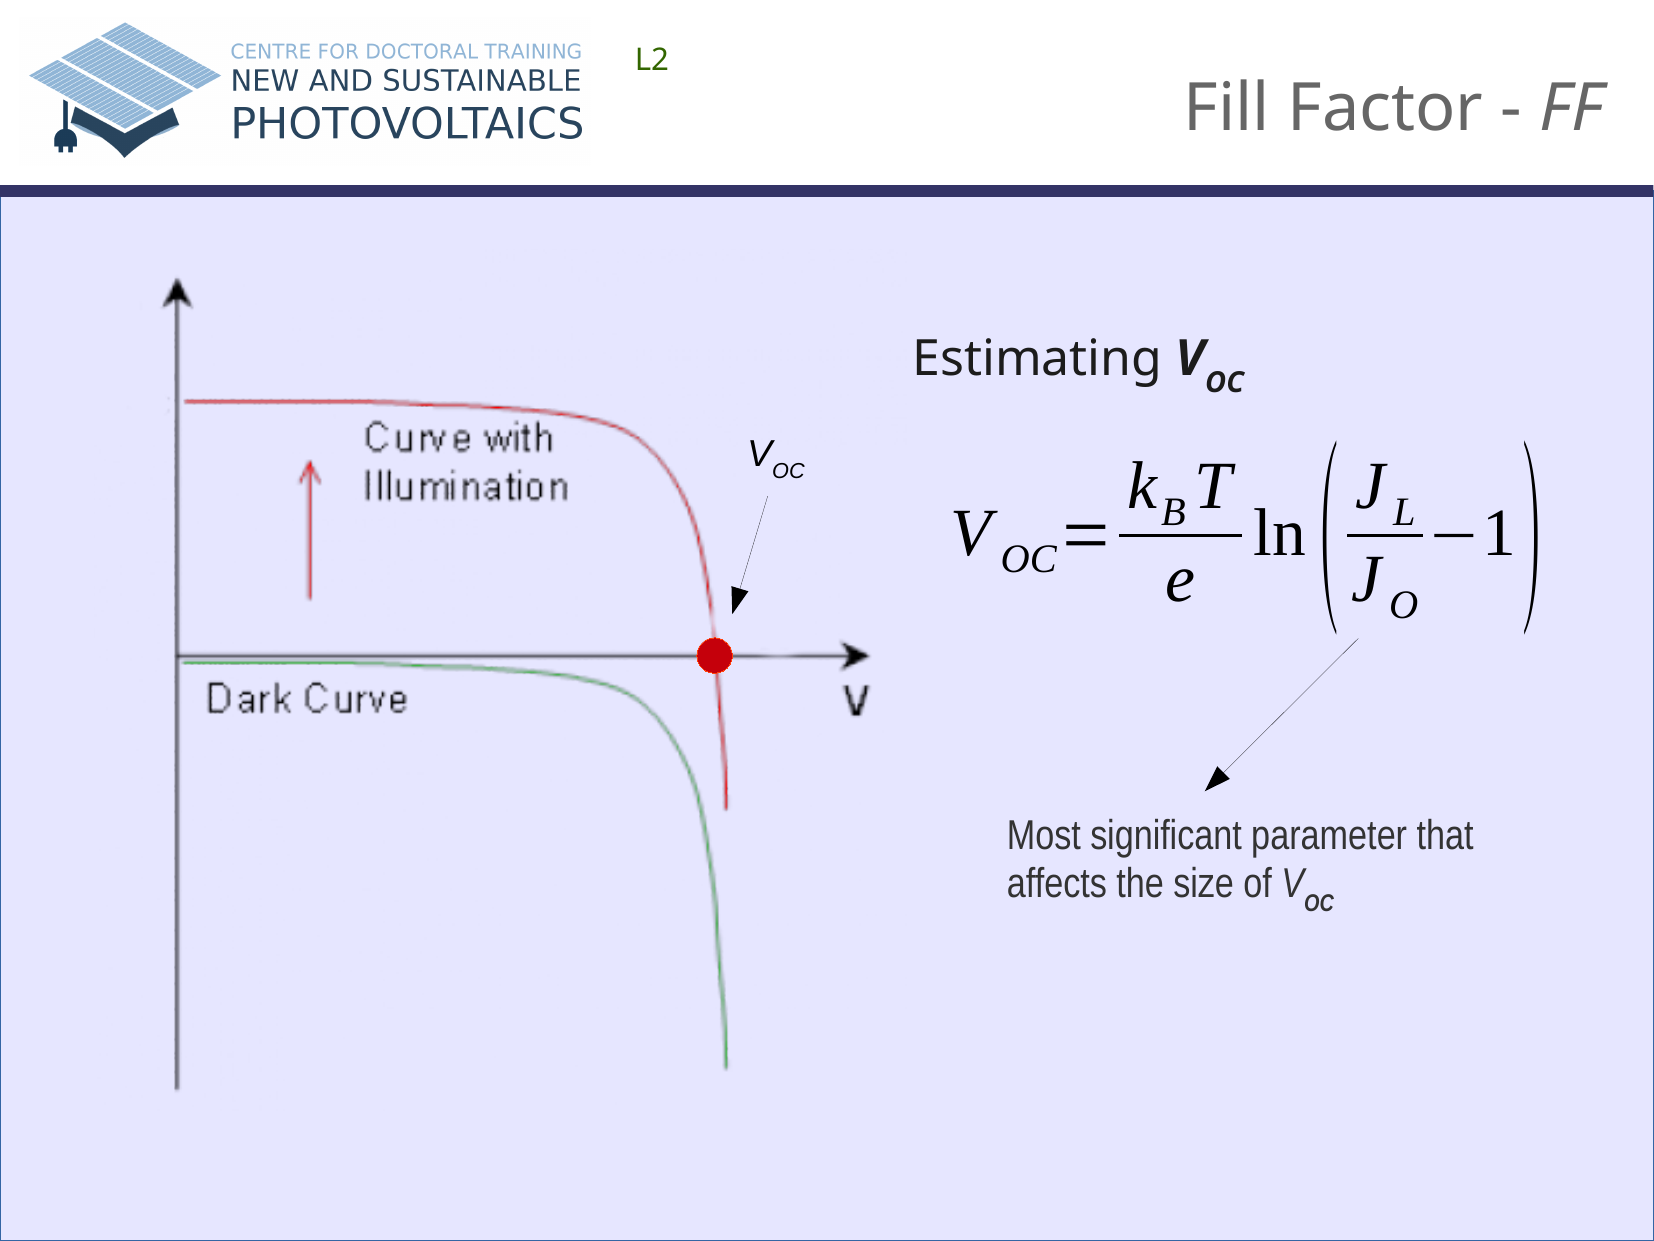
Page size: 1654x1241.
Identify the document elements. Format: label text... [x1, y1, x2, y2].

chart [933, 437, 1559, 639]
picture [94, 249, 907, 1111]
picture [19, 17, 591, 166]
text_box Estimating VOC [897, 314, 1630, 497]
text_box Fill Factor - FF [767, 51, 1619, 142]
text_box Most significant parameter that affects the size of VOC [992, 803, 1491, 925]
text_box VOC [732, 425, 886, 491]
text_box [0, 197, 1654, 1241]
text_box L2 [620, 29, 880, 80]
